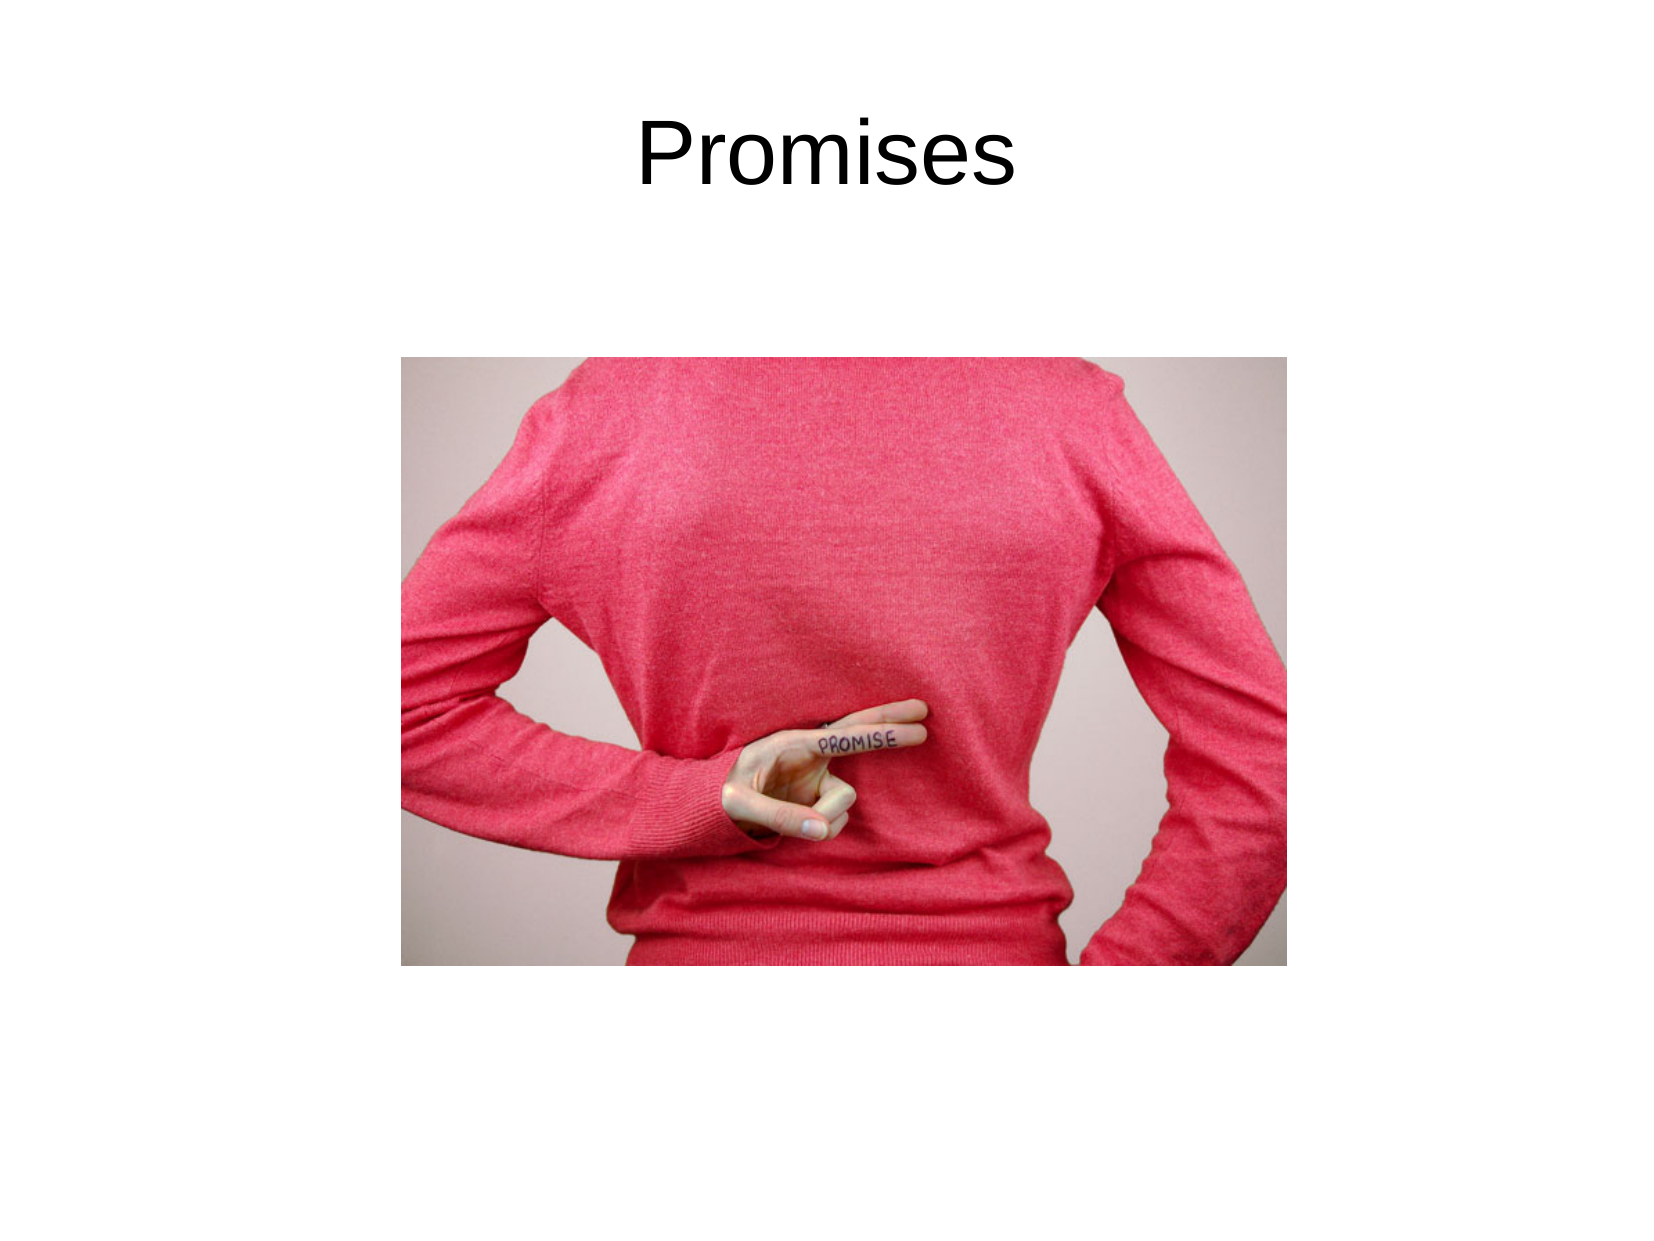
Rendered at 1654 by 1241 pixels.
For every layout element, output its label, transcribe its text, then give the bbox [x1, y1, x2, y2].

picture [401, 357, 1287, 966]
title Promises [82, 49, 1571, 257]
